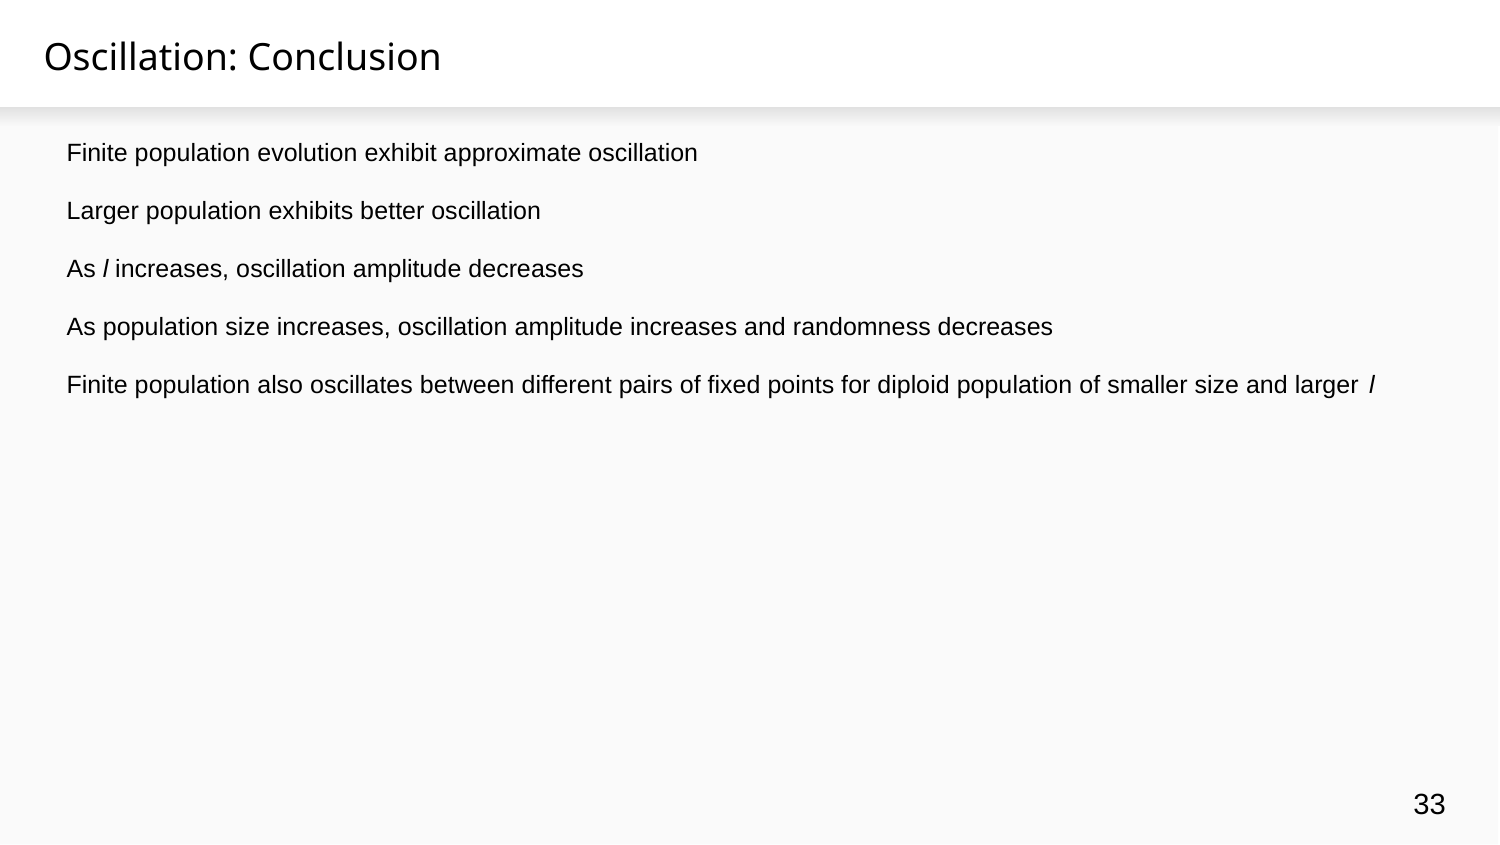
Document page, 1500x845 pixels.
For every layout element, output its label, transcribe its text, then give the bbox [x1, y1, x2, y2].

title Oscillation: Conclusion [43, 6, 1492, 106]
text_box Finite population evolution exhibit approximate oscillation Larger population exhibits better oscillation As l increases, oscillation amplitude decreases As population size increases, oscillation amplitude increases and randomness decreases Finite population also oscillates between different pairs of fixed points for diploid population of smaller size and larger l [16, 131, 1397, 467]
